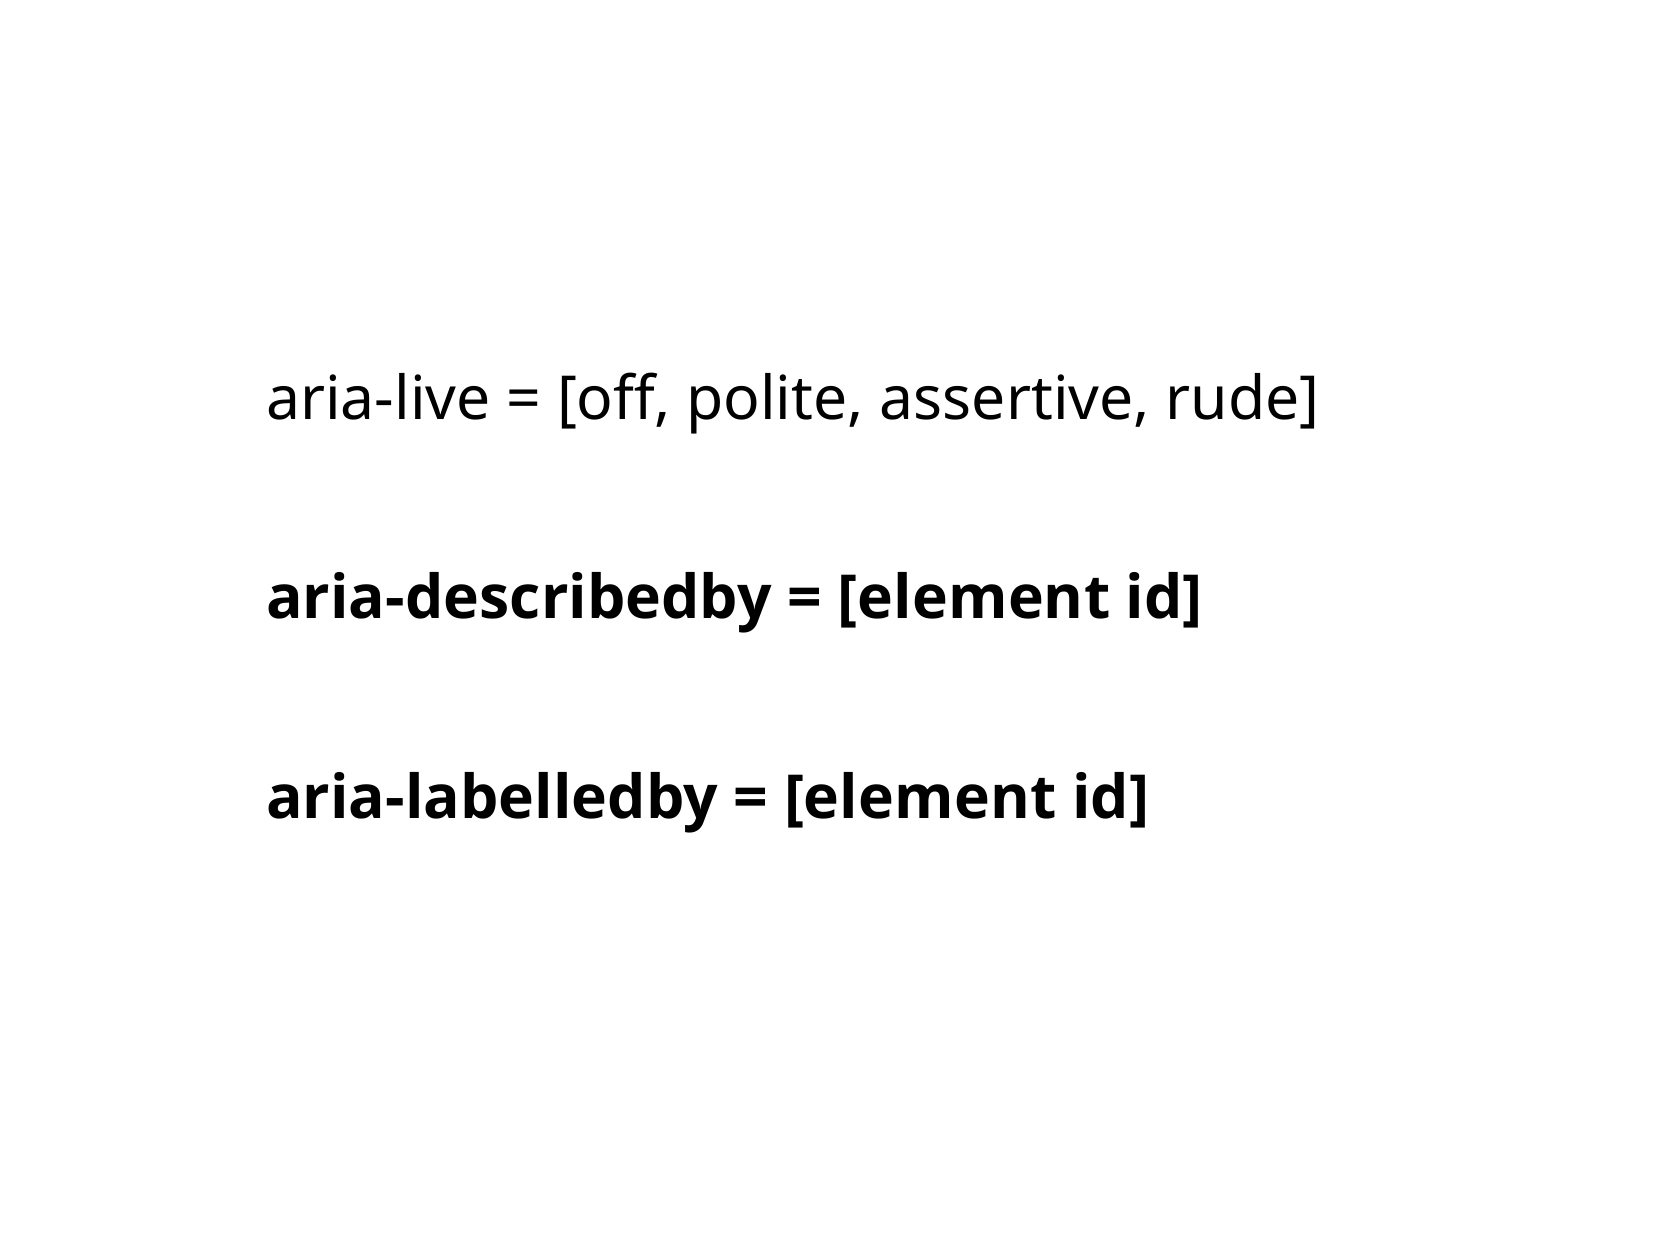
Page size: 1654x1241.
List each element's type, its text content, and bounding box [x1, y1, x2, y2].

list aria-live = [off, polite, assertive, rude] aria-describedby = [element id] aria-labelledby = [element id] [266, 358, 1342, 885]
